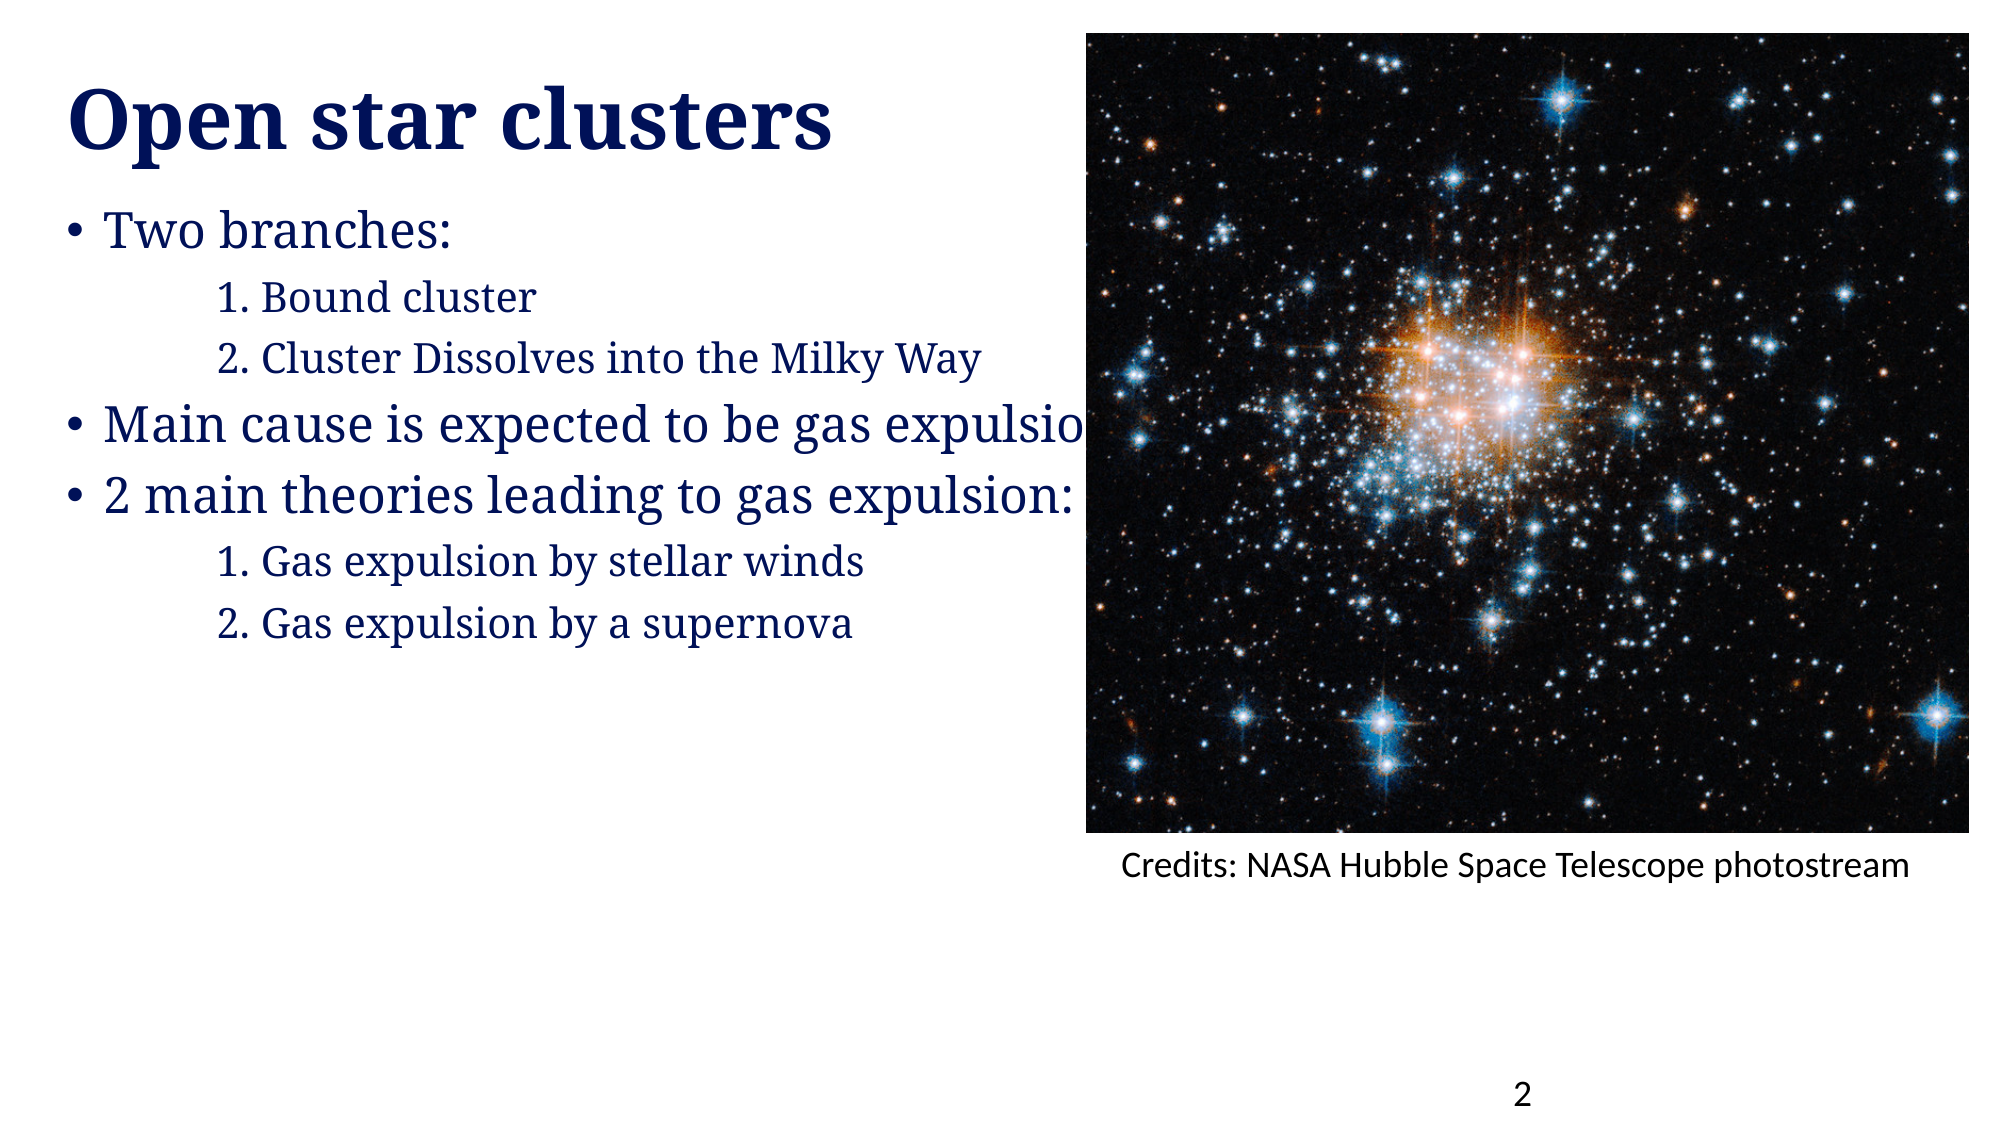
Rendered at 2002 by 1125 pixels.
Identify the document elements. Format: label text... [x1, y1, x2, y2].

title Open star clusters [66, 66, 1086, 138]
list Two branches: Bound cluster Cluster Dissolves into the Milky Way Main cause is expected to be gas expulsion. 2 main theories leading to gas expulsion: Gas expulsion by stellar winds Gas expulsion by a supernova [66, 205, 1190, 993]
text_box Credits: NASA Hubble Space Telescope photostream [1106, 833, 1935, 893]
picture [1086, 33, 1969, 833]
text_box 2 [1498, 1061, 1949, 1122]
